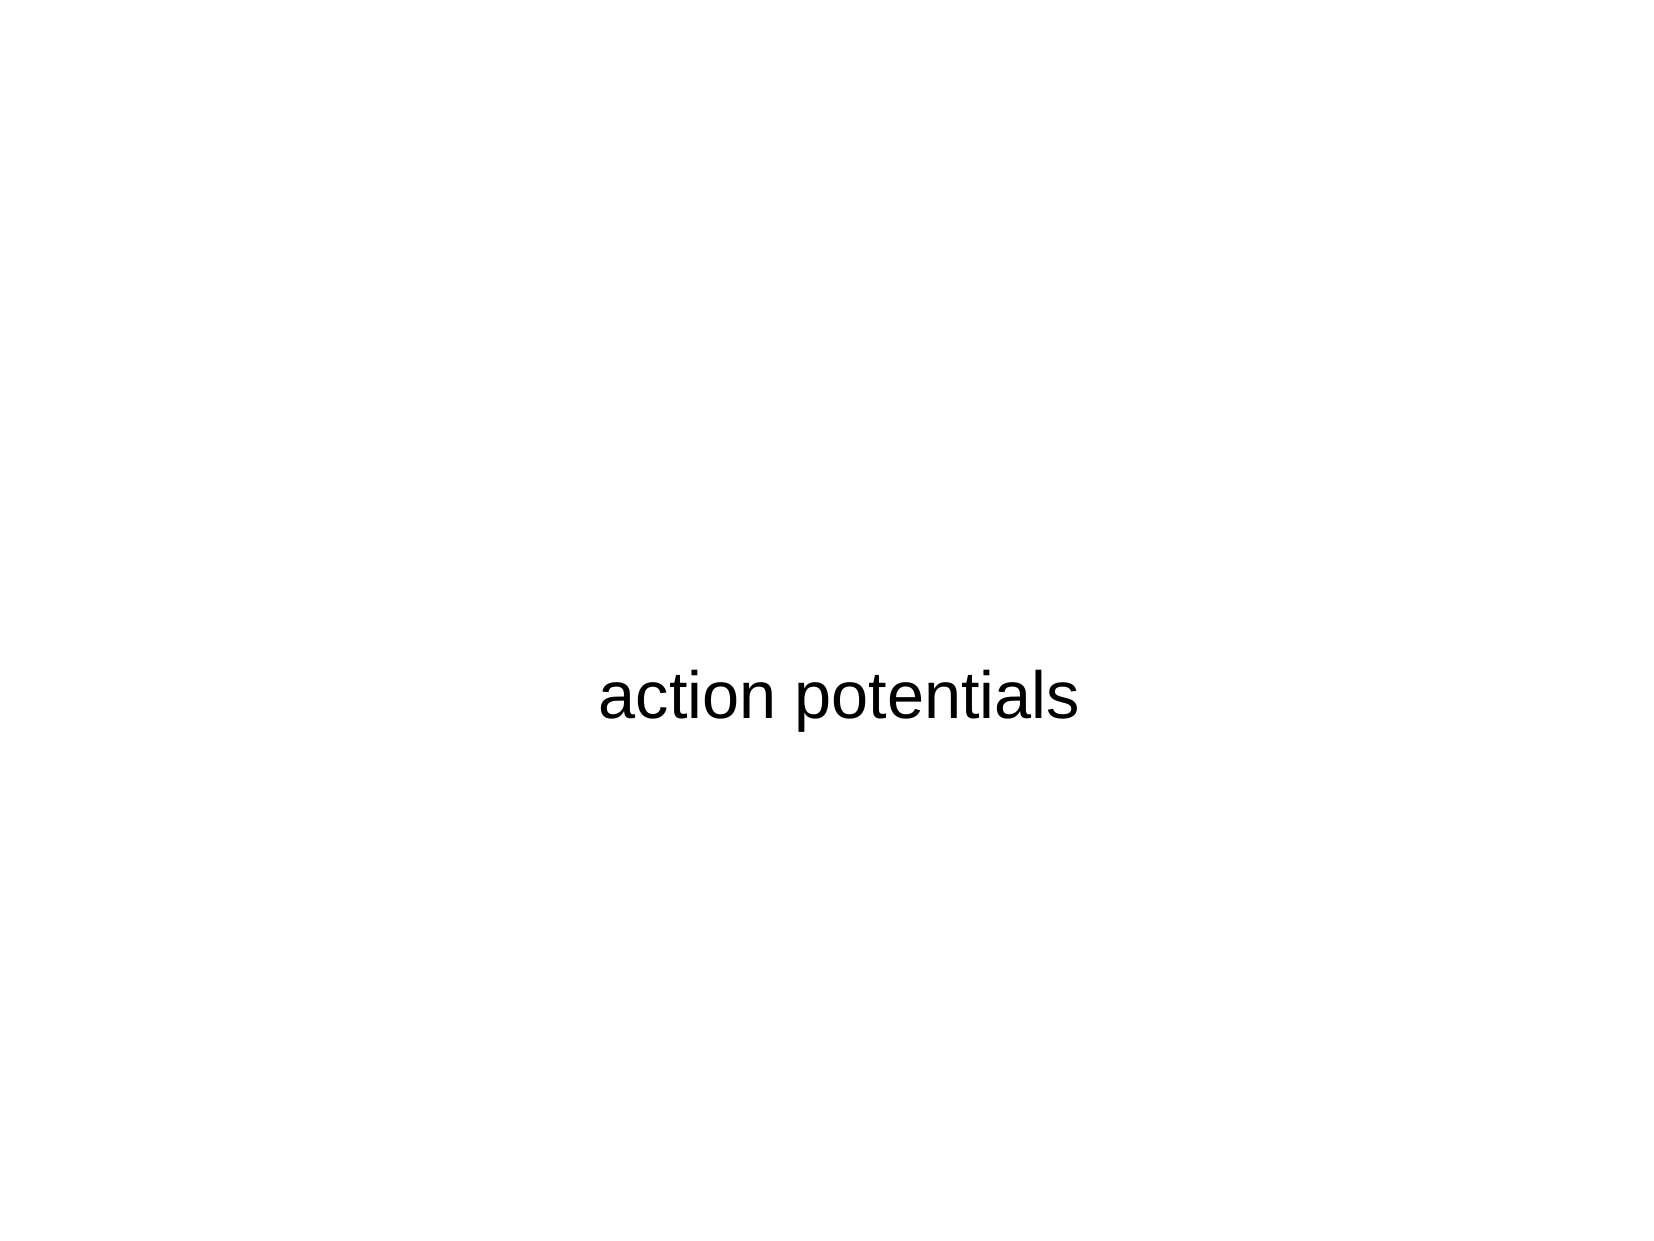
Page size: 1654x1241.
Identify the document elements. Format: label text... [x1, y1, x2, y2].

subtitle action potentials [25, 226, 1654, 1166]
